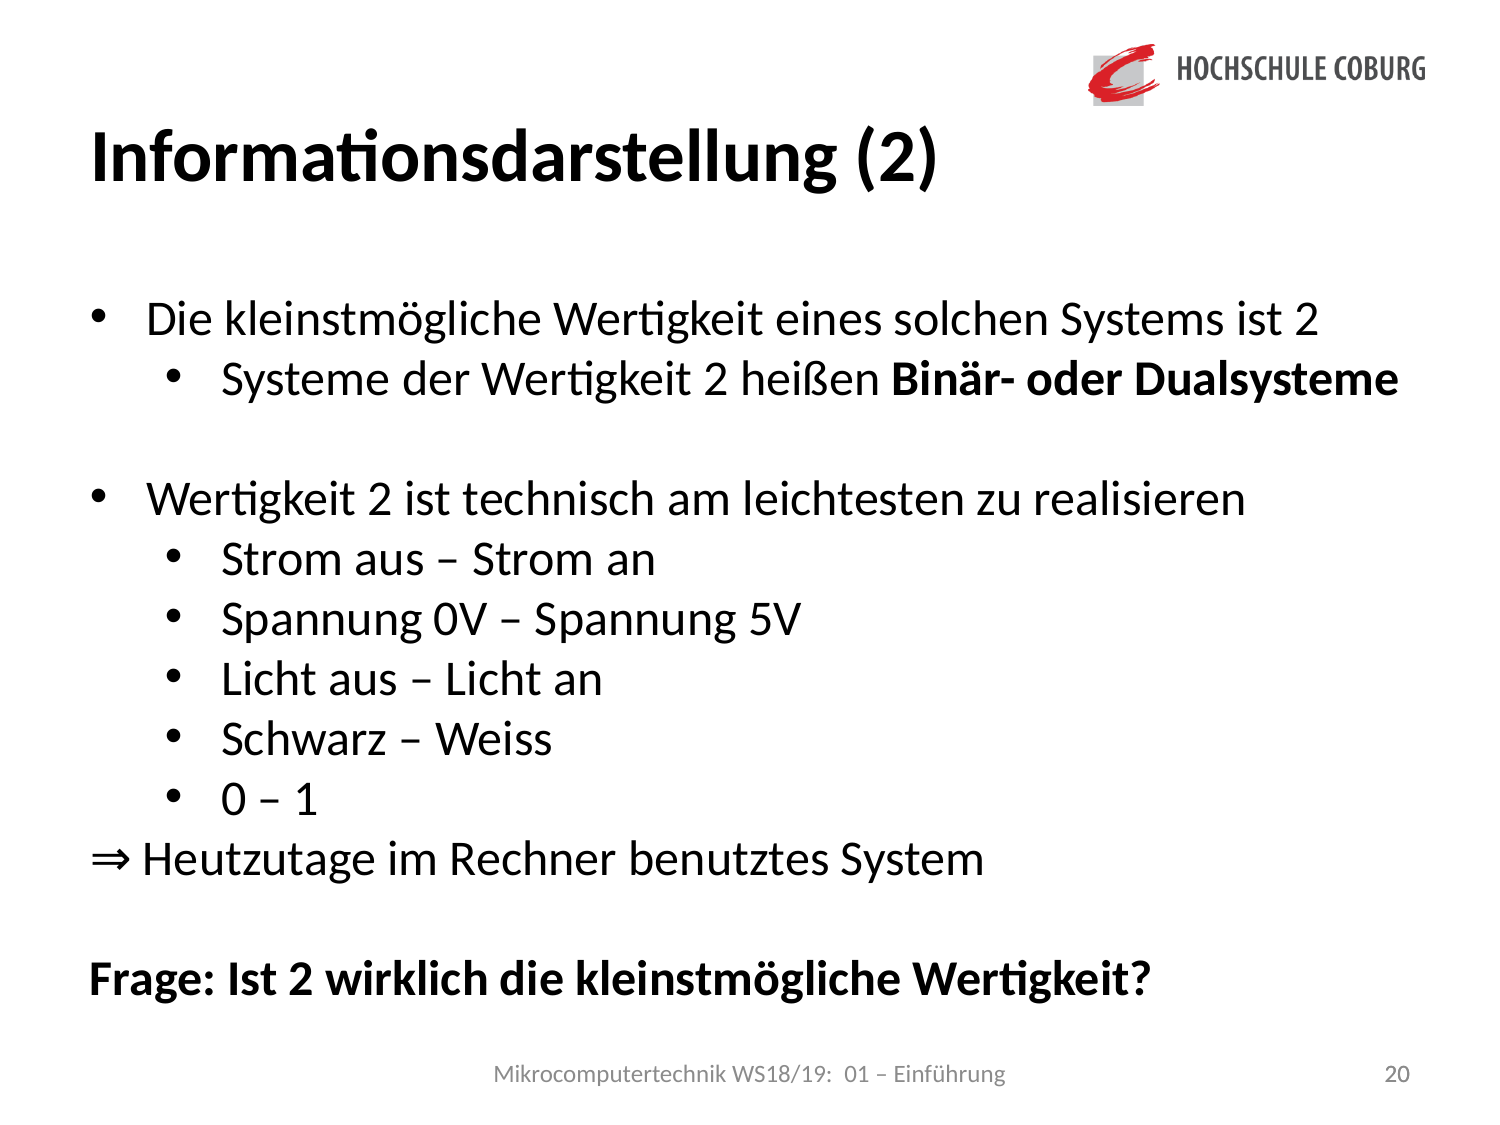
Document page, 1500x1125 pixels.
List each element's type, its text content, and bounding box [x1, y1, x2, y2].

slide_number <number> [1074, 1042, 1425, 1103]
picture [1088, 44, 1425, 106]
title Informationsdarstellung (2) [75, 45, 1425, 259]
text_box Die kleinstmögliche Wertigkeit eines solchen Systems ist 2 Systeme der Wertigkeit 2 heißen Binär- oder Dualsysteme Wertigkeit 2 ist technisch am leichtesten zu realisieren Strom aus – Strom an Spannung 0V – Spannung 5V Licht aus – Licht an Schwarz – Weiss 0 – 1 ⇒ Heutzutage im Rechner benutztes System Frage: Ist 2 wirklich die kleinstmögliche Wertigkeit? [74, 277, 1500, 1013]
